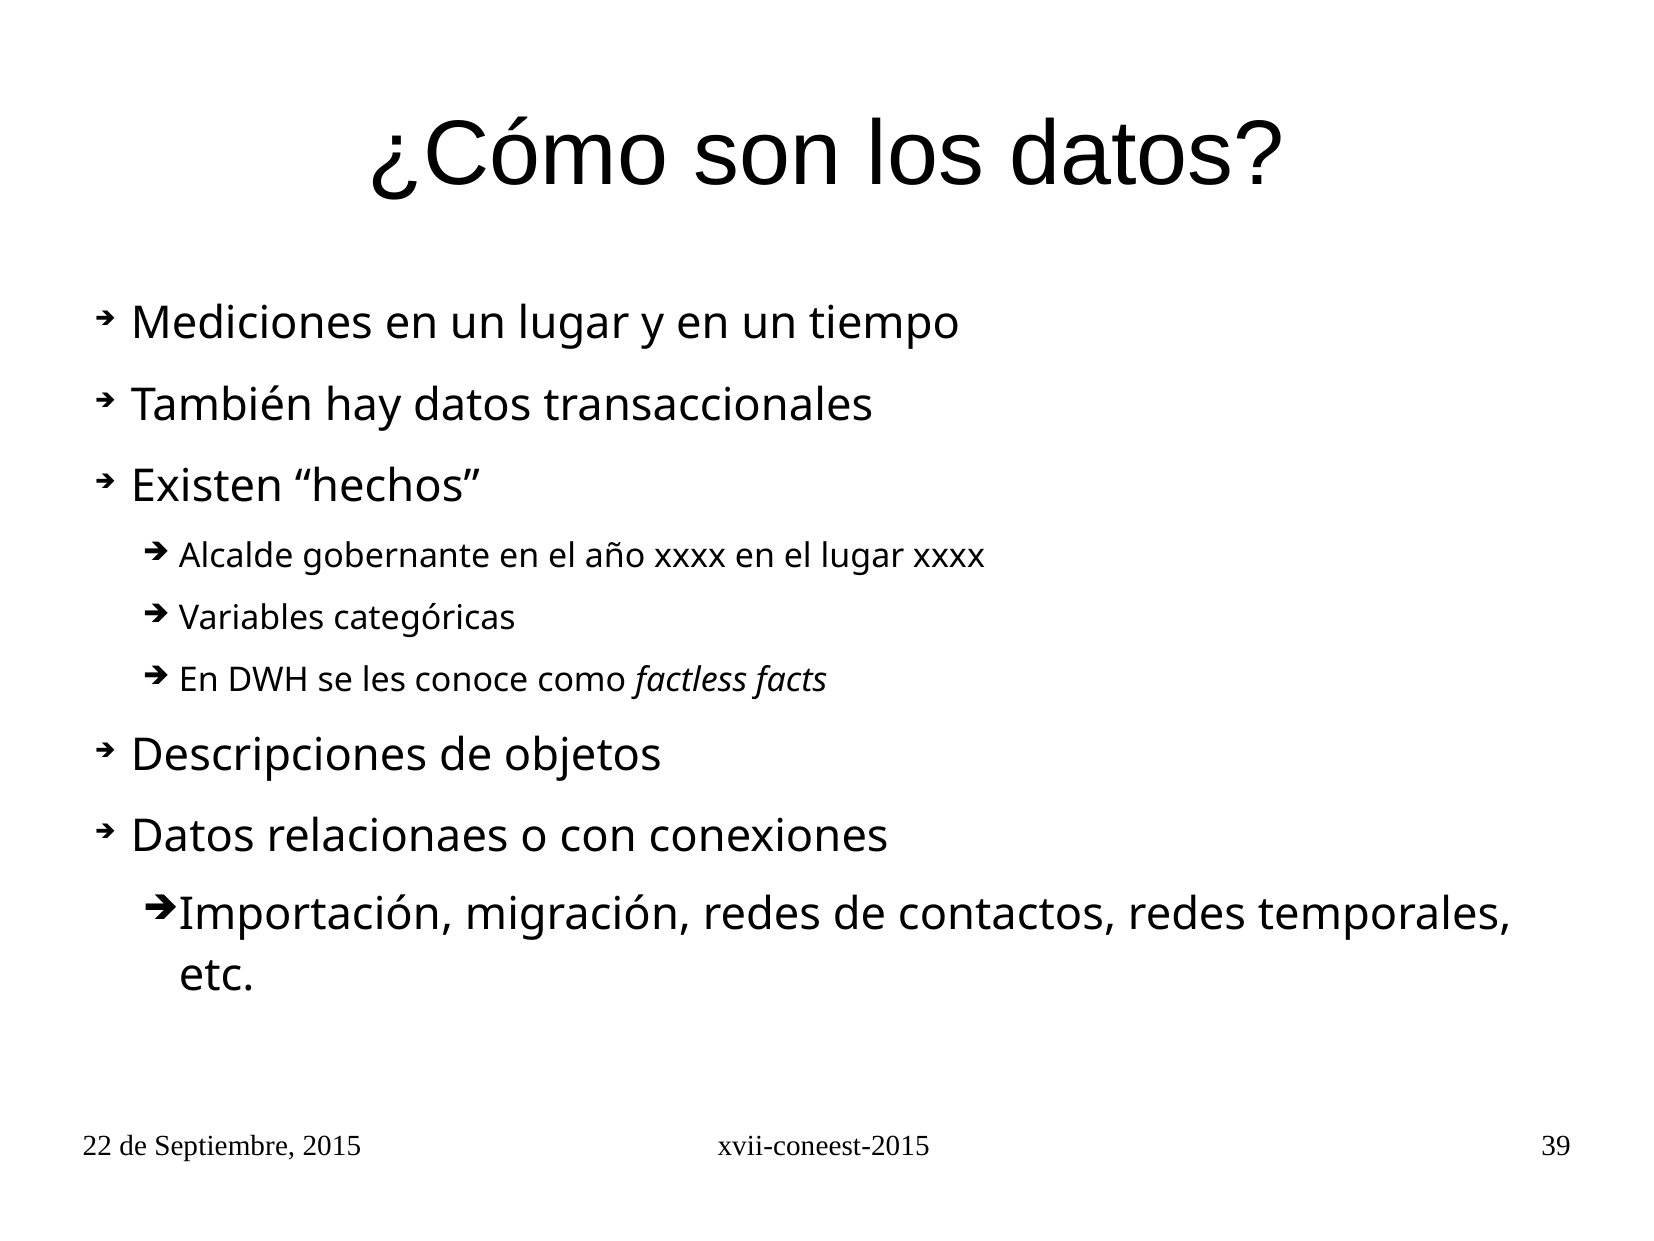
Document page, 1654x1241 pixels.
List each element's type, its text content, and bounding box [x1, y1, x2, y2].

list Mediciones en un lugar y en un tiempo También hay datos transaccionales Existen “hechos” Alcalde gobernante en el año xxxx en el lugar xxxx Variables categóricas En DWH se les conoce como factless facts Descripciones de objetos Datos relacionaes o con conexiones Importación, migración, redes de contactos, redes temporales, etc. [82, 290, 1571, 1010]
title ¿Cómo son los datos? [82, 49, 1571, 257]
